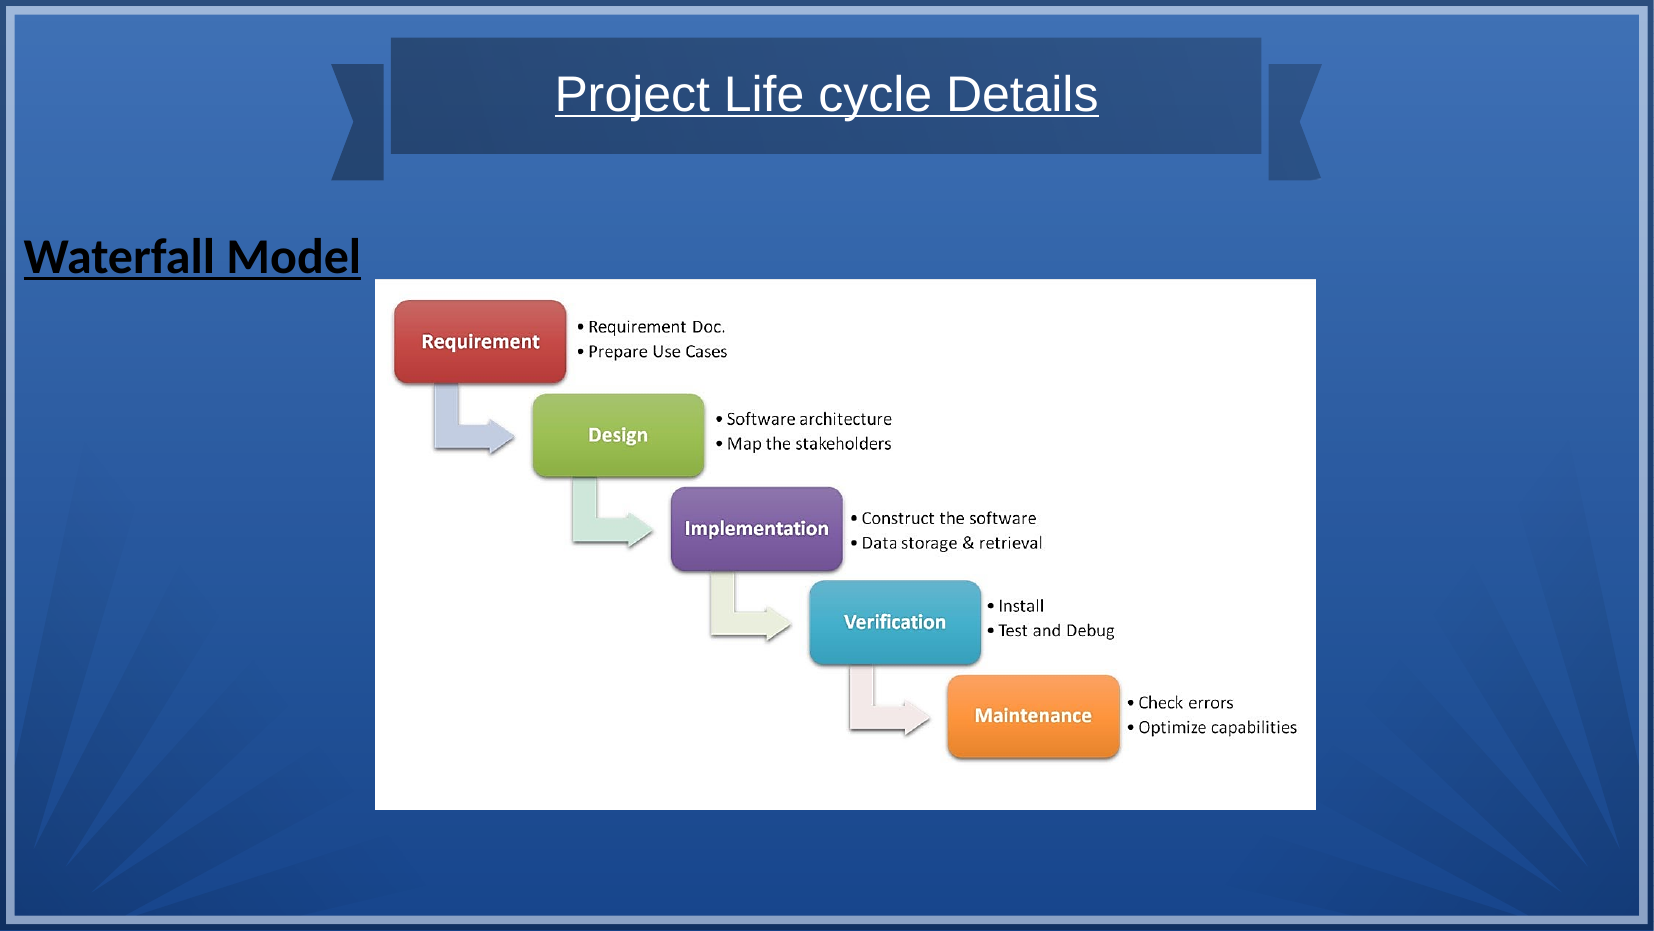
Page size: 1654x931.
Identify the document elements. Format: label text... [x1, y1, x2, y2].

list Waterfall Model [23, 236, 1512, 860]
picture [375, 279, 1316, 810]
title Project Life cycle Details [389, 35, 1264, 154]
